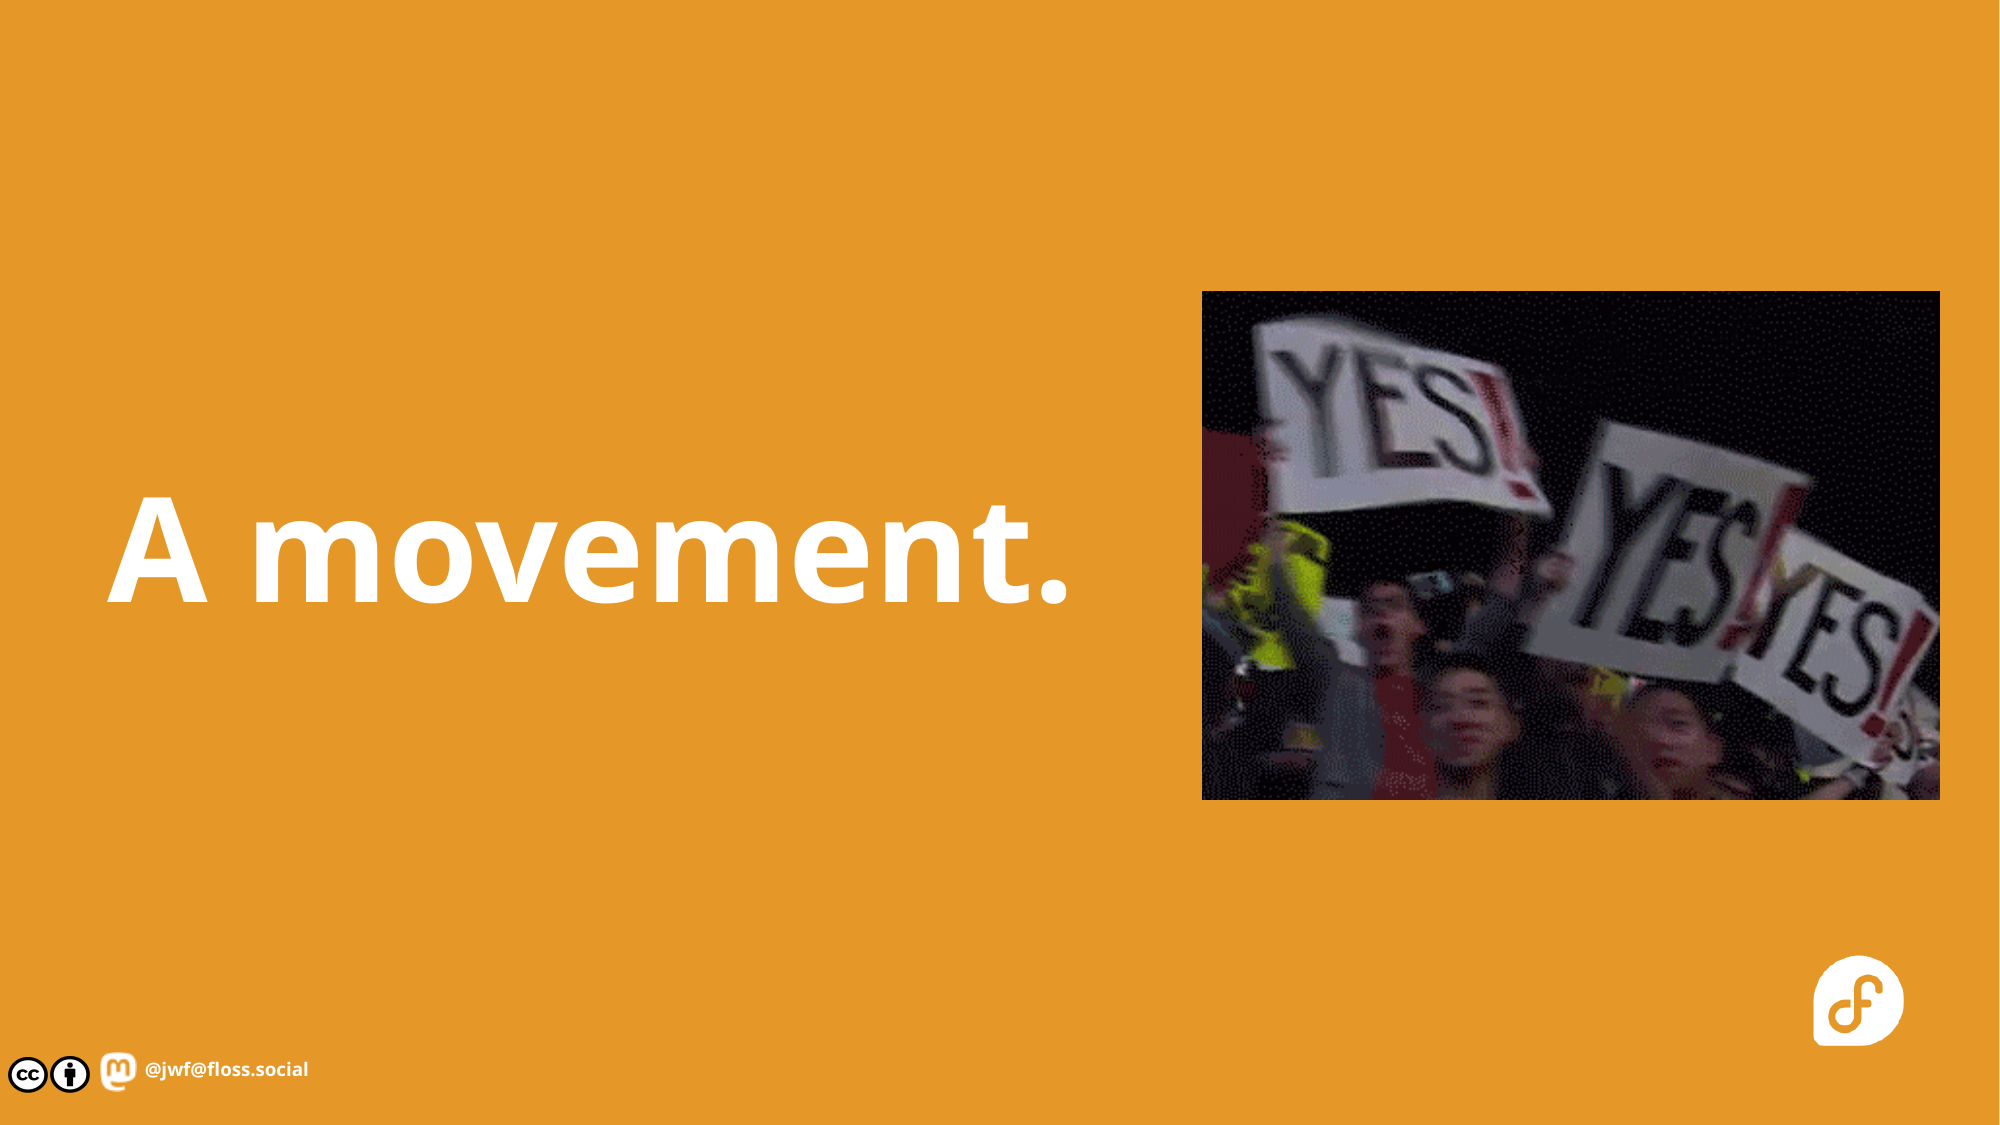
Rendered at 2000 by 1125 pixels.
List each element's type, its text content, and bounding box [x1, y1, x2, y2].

picture [8, 1057, 48, 1093]
picture [100, 1052, 137, 1092]
title A movement. [107, 98, 1500, 994]
picture [50, 1056, 90, 1093]
picture [1813, 955, 1904, 1046]
list @jwf@floss.social [135, 1047, 319, 1084]
picture [1202, 291, 1940, 800]
